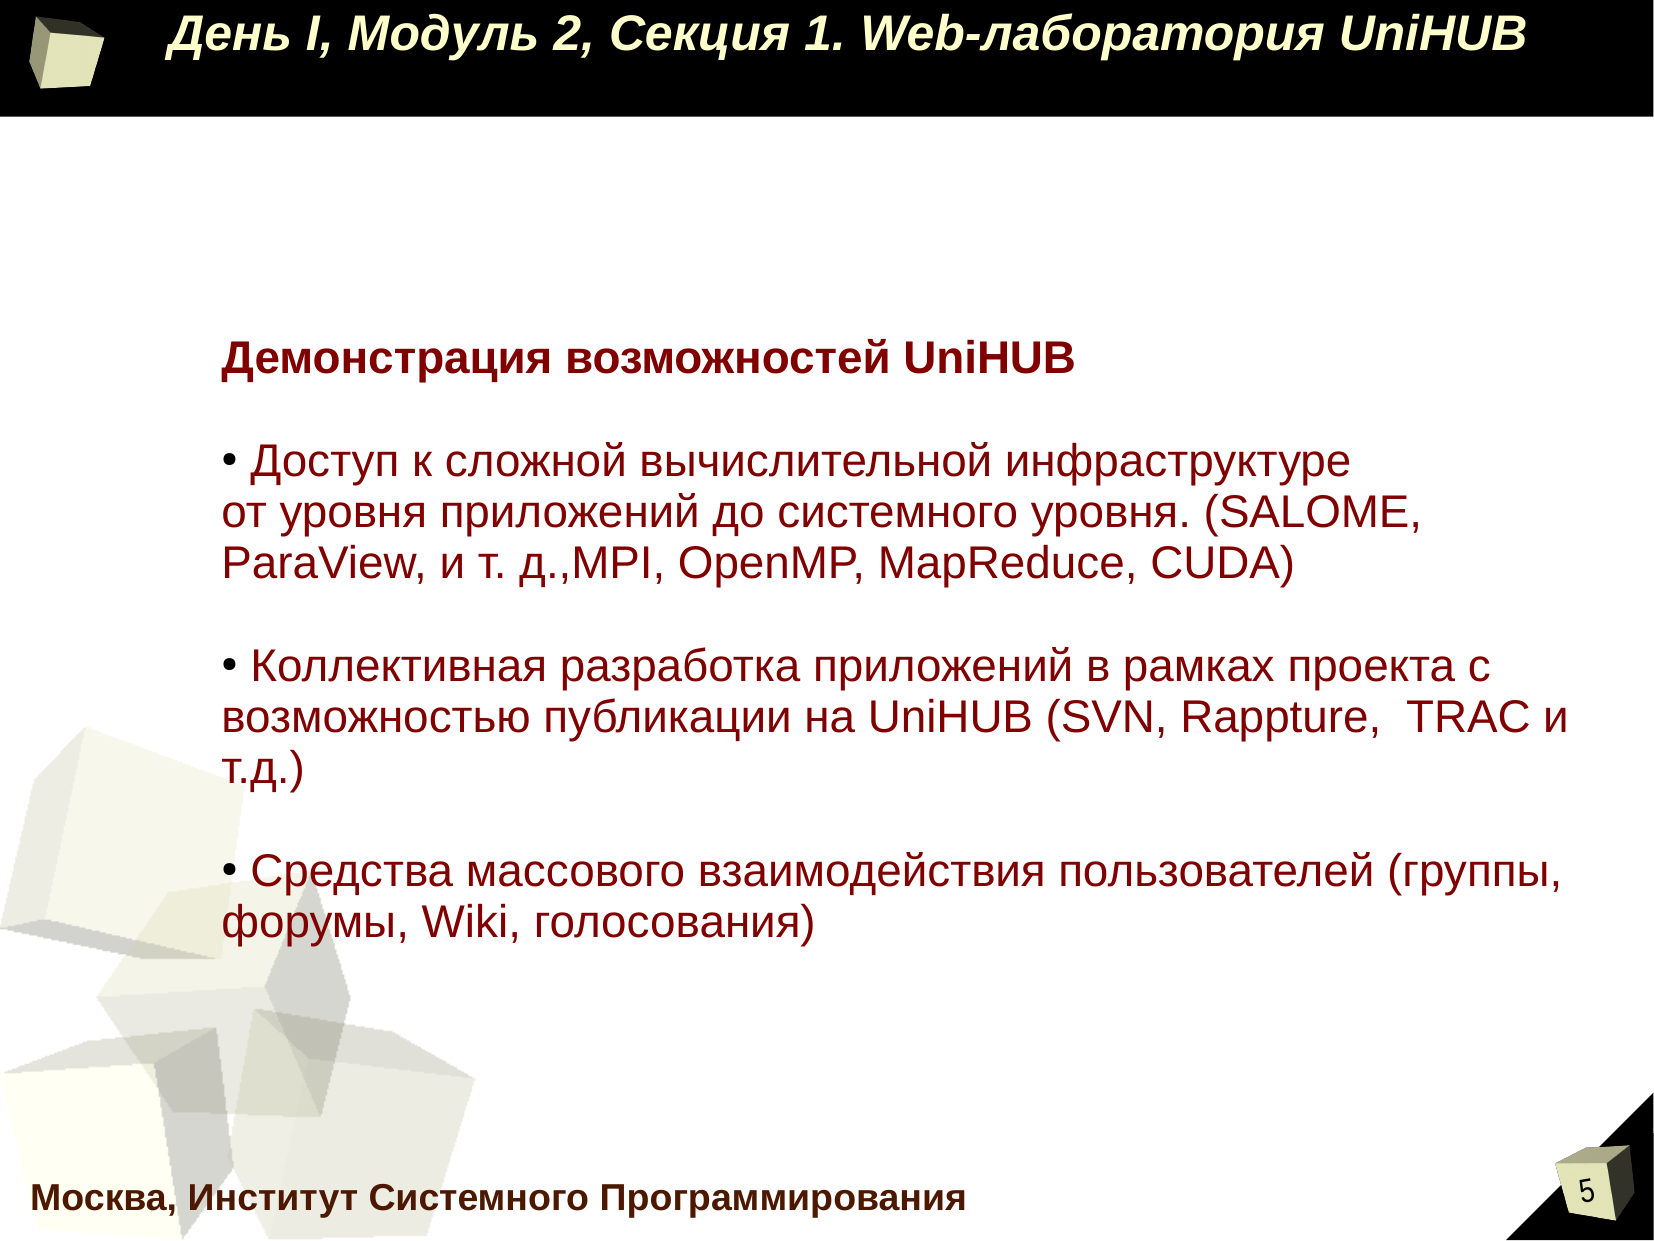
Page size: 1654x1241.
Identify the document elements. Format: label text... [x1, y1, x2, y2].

text_box Демонстрация возможностей UniHUB Доступ к сложной вычислительной инфраструктуре от уровня приложений до системного уровня. (SALOME, ParaView, и т. д.,MPI, OpenMP, MapReduce, CUDA) Коллективная разработка приложений в рамках проекта с возможностью публикации на UniHUB (SVN, Rappture, TRAC и т.д.) Средства массового взаимодействия пользователей (группы, форумы, Wiki, голосования) [206, 324, 1595, 955]
picture [0, 726, 477, 1241]
picture [464, 1193, 472, 1198]
